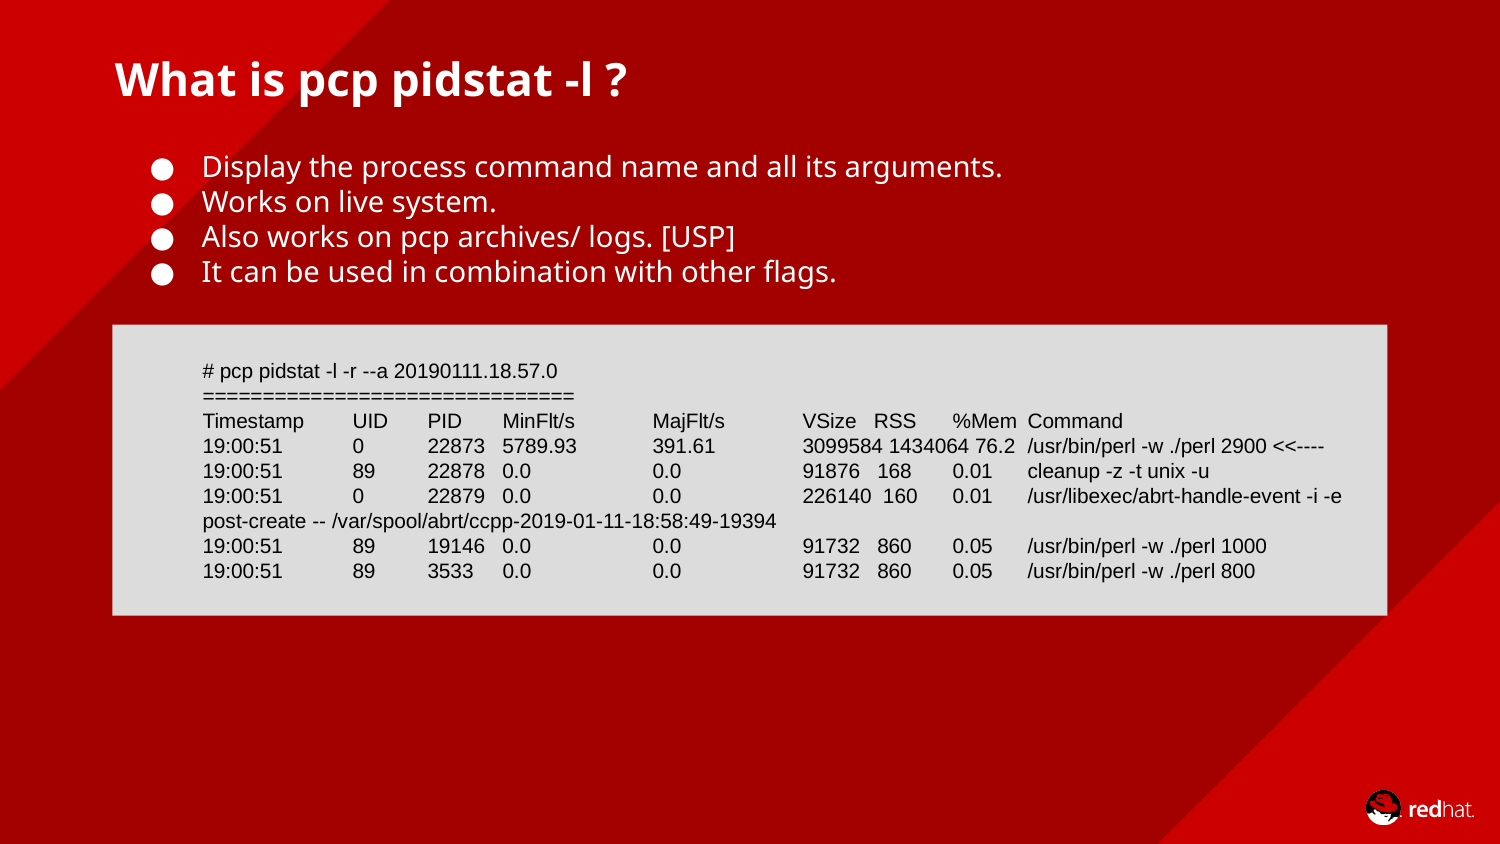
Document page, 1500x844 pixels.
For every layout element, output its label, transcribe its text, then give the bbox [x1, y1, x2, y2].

picture [0, 0, 1500, 844]
title What is pcp pidstat -l ? [99, 24, 1375, 132]
text_box # pcp pidstat -l -r --a 20190111.18.57.0 =============================== Timestamp UID PID MinFlt/s MajFlt/s VSize RSS %Mem Command 19:00:51 0 22873 5789.93 391.61 3099584 1434064 76.2 /usr/bin/perl -w ./perl 2900 <<---- 19:00:51 89 22878 0.0 0.0 91876 168 0.01 cleanup -z -t unix -u 19:00:51 0 22879 0.0 0.0 226140 160 0.01 /usr/libexec/abrt-handle-event -i -e post-create -- /var/spool/abrt/ccpp-2019-01-11-18:58:49-19394 19:00:51 89 19146 0.0 0.0 91732 860 0.05 /usr/bin/perl -w ./perl 1000 19:00:51 89 3533 0.0 0.0 91732 860 0.05 /usr/bin/perl -w ./perl 800 [112, 324, 1388, 616]
text_box Display the process command name and all its arguments. Works on live system. Also works on pcp archives/ logs. [USP] It can be used in combination with other flags. [111, 77, 1338, 360]
